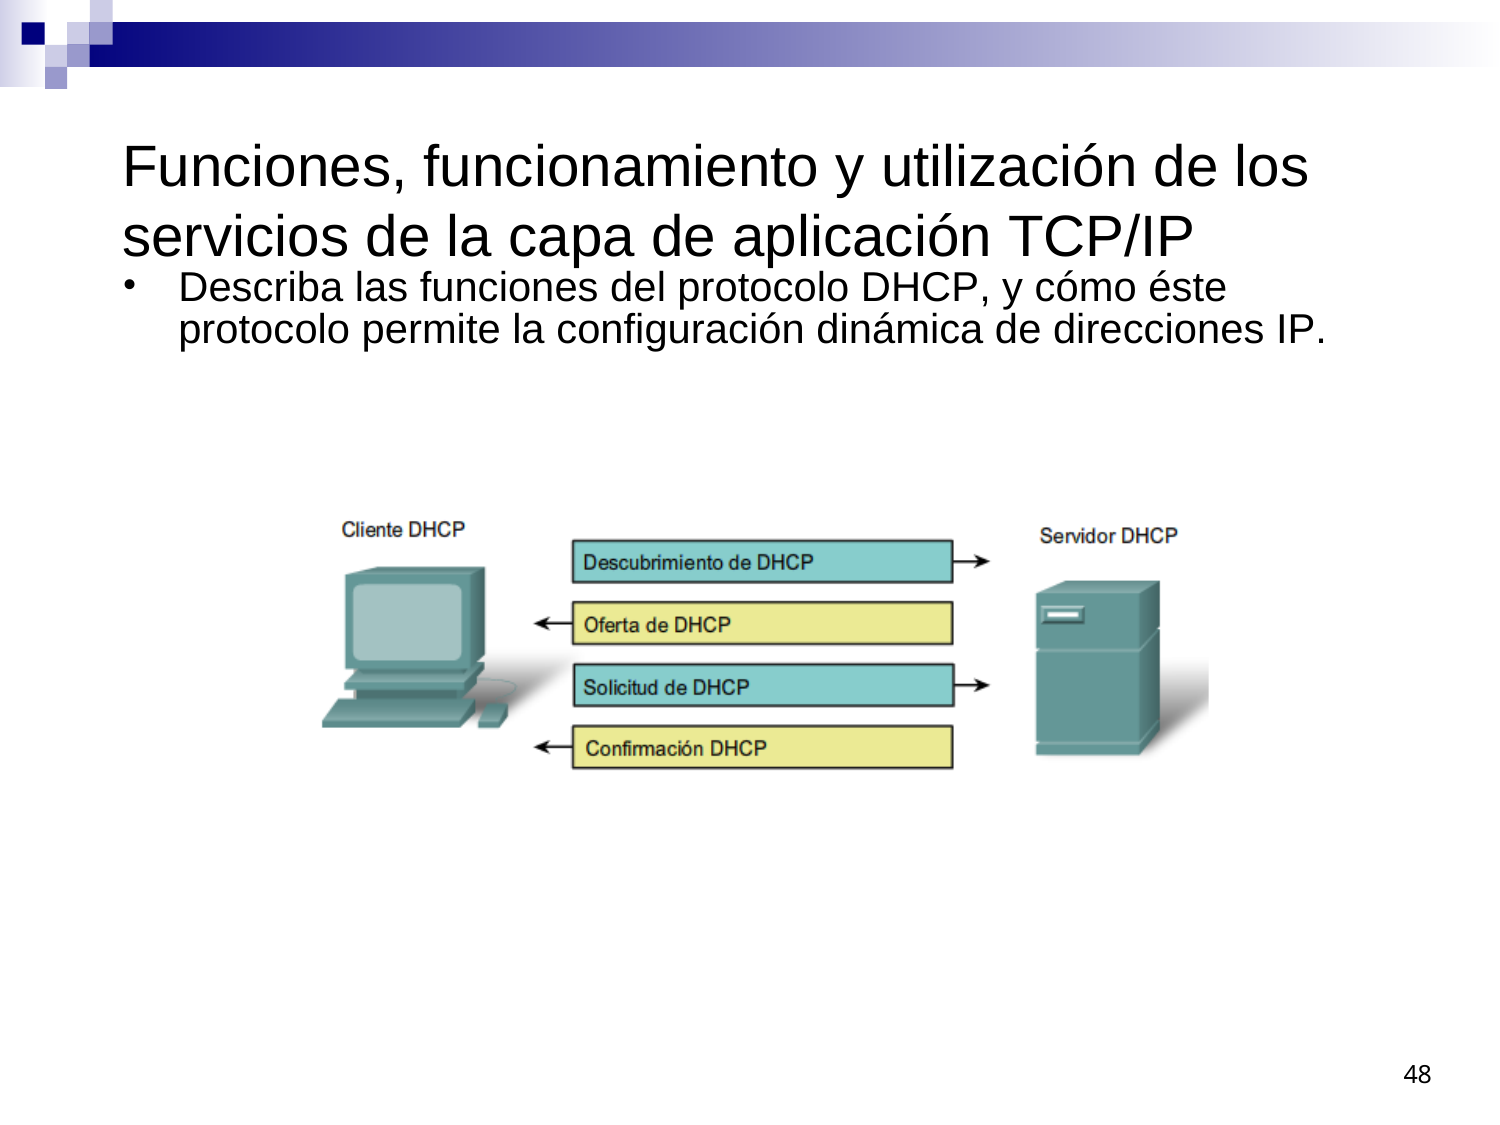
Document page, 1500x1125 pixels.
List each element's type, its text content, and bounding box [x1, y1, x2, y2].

text_box Funciones, funcionamiento y utilización de los servicios de la capa de aplicación TCP/IP [107, 120, 1416, 276]
picture [300, 486, 1209, 831]
text_box <número> [1074, 1025, 1447, 1101]
text_box Describa las funciones del protocolo DHCP, y cómo éste protocolo permite la configuración dinámica de direcciones IP. [107, 259, 1411, 1093]
